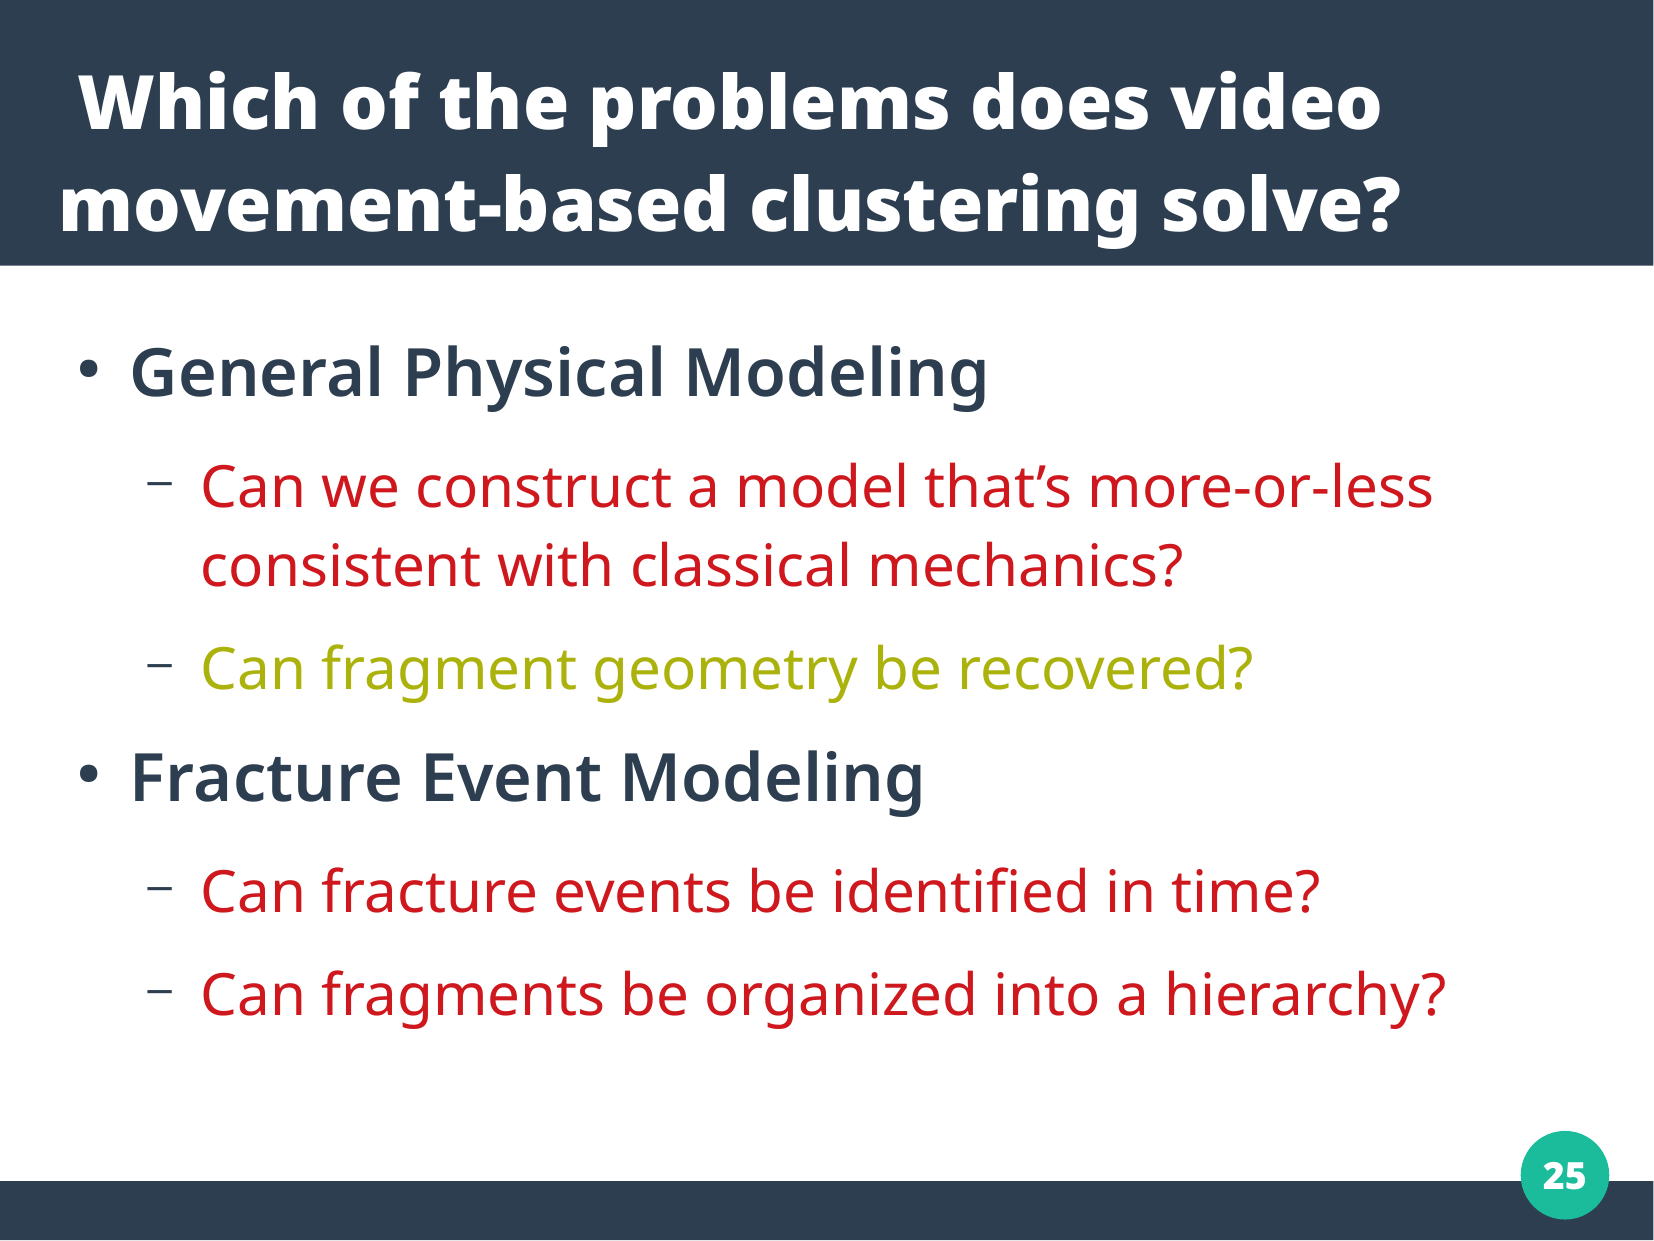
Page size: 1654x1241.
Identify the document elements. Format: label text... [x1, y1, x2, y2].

list General Physical Modeling Can we construct a model that’s more-or-less consistent with classical mechanics? Can fragment geometry be recovered? Fracture Event Modeling Can fracture events be identified in time? Can fragments be organized into a hierarchy? [59, 324, 1595, 1152]
title Which of the problems does video movement-based clustering solve? [59, 49, 1595, 207]
